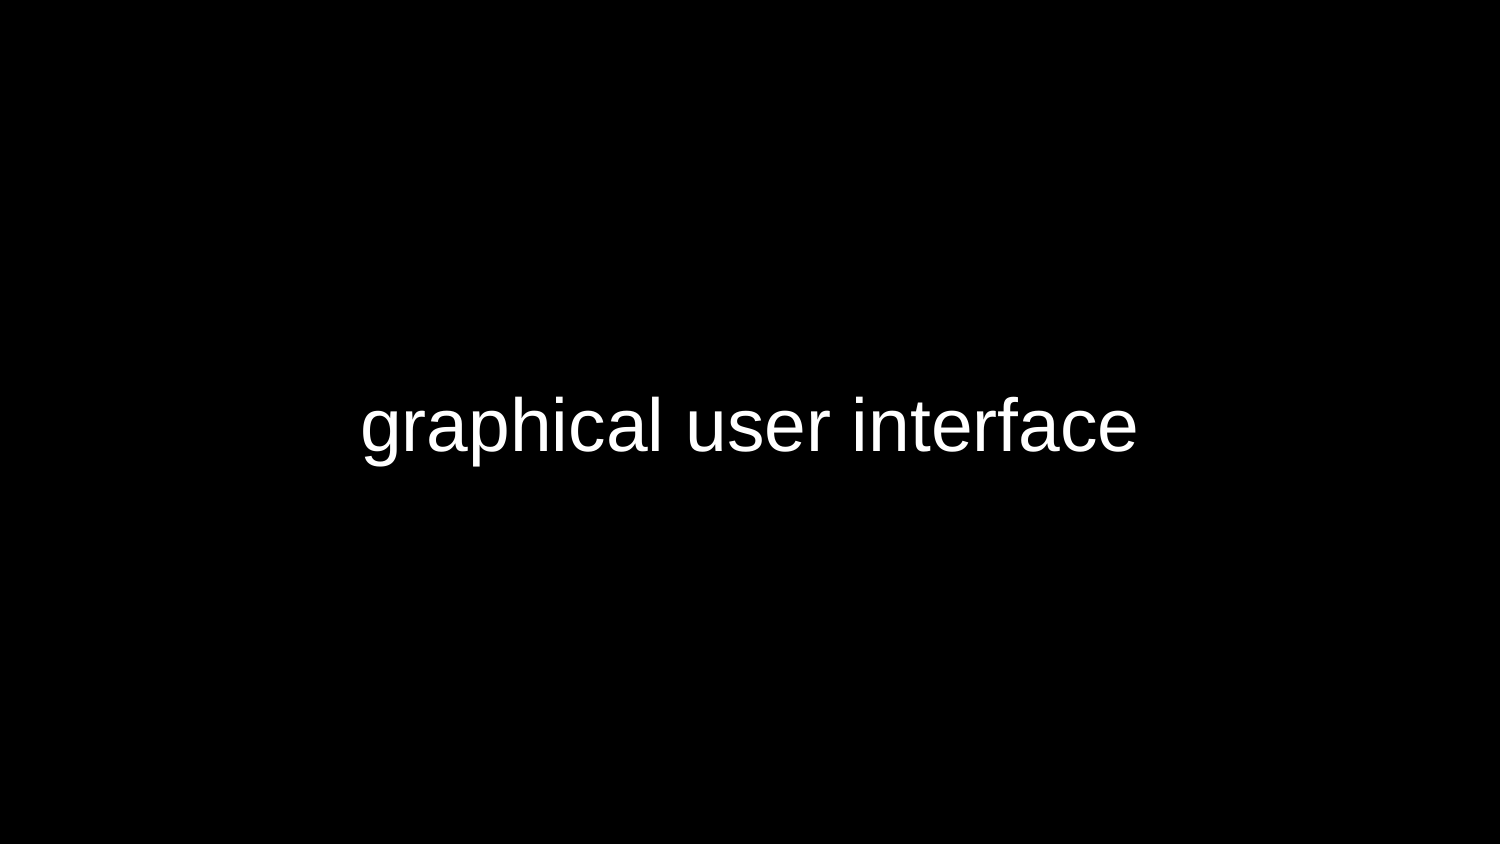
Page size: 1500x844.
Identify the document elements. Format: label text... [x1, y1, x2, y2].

title graphical user interface [51, 352, 1449, 491]
